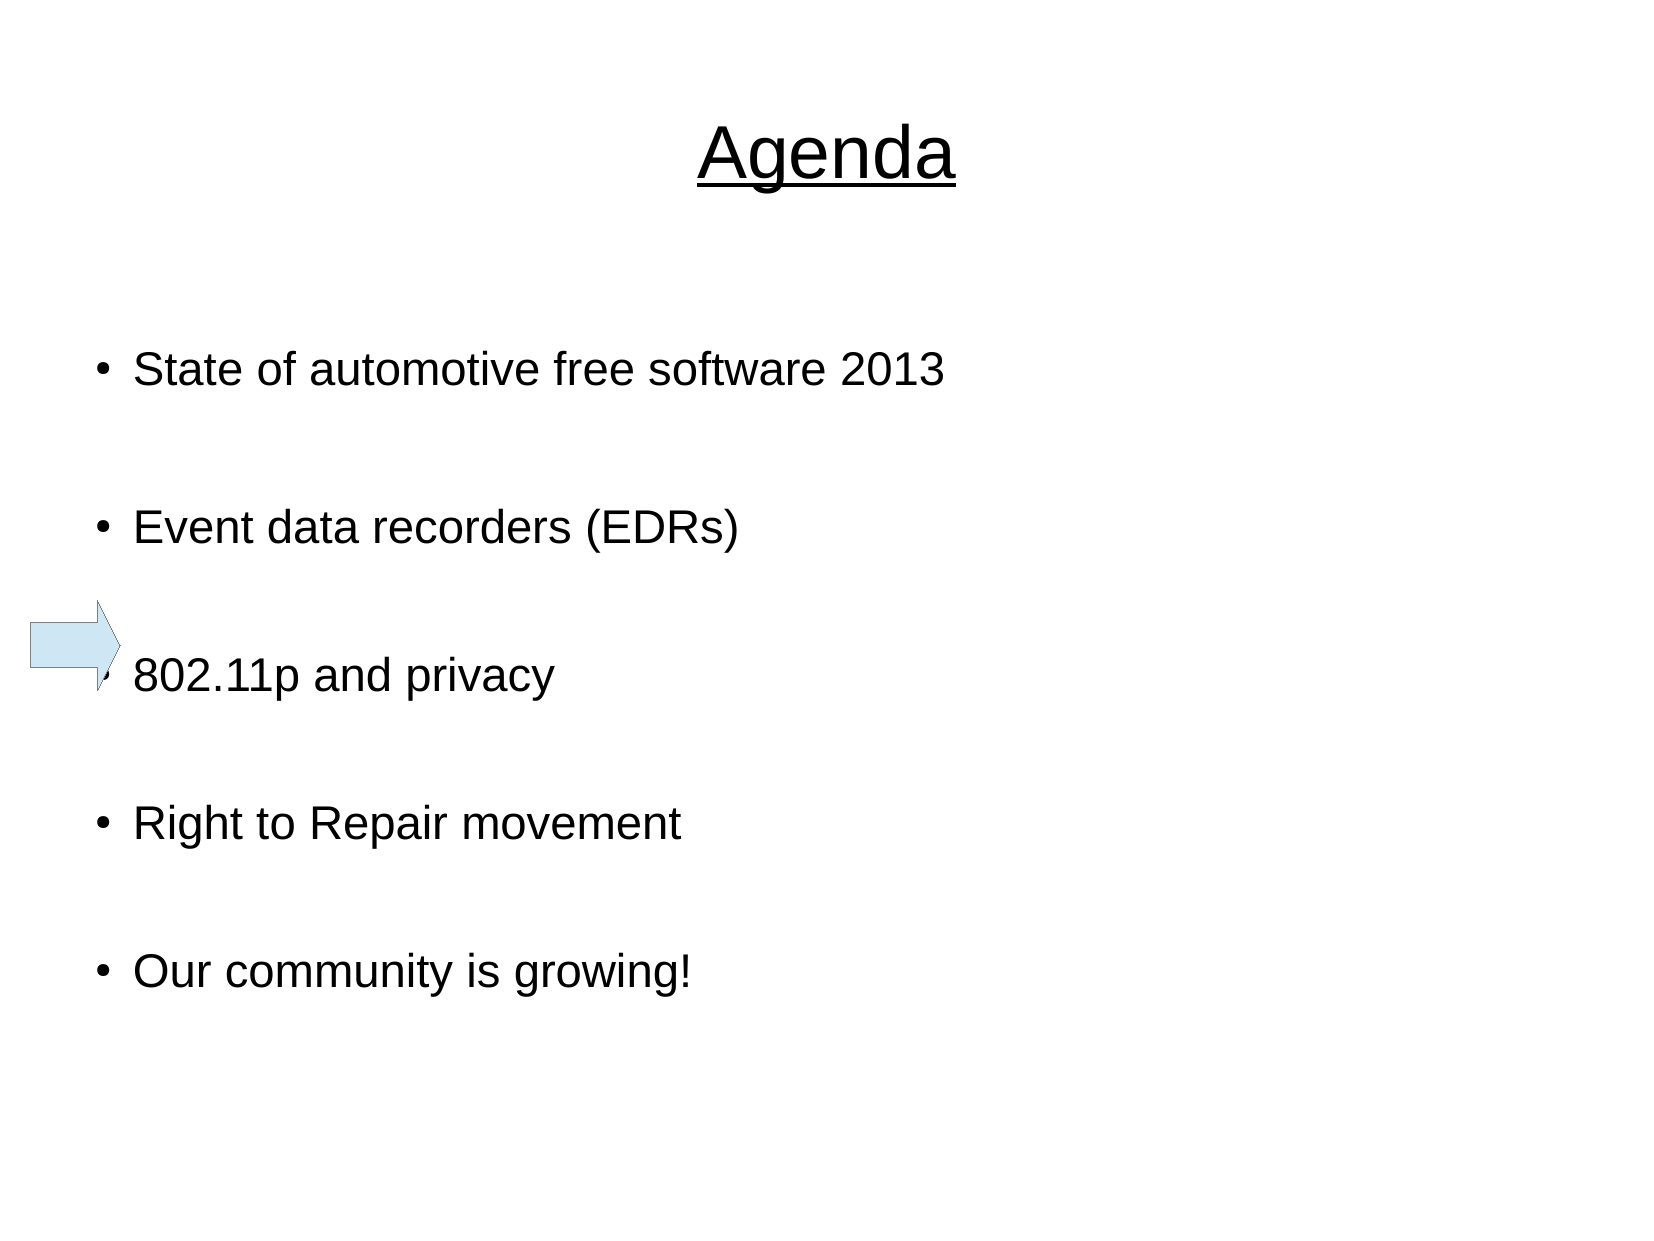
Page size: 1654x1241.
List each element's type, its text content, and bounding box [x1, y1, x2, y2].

title Agenda [82, 49, 1571, 257]
list State of automotive free software 2013 Event data recorders (EDRs) 802.11p and privacy Right to Repair movement Our community is growing! [82, 290, 1538, 1010]
text_box [30, 600, 121, 691]
